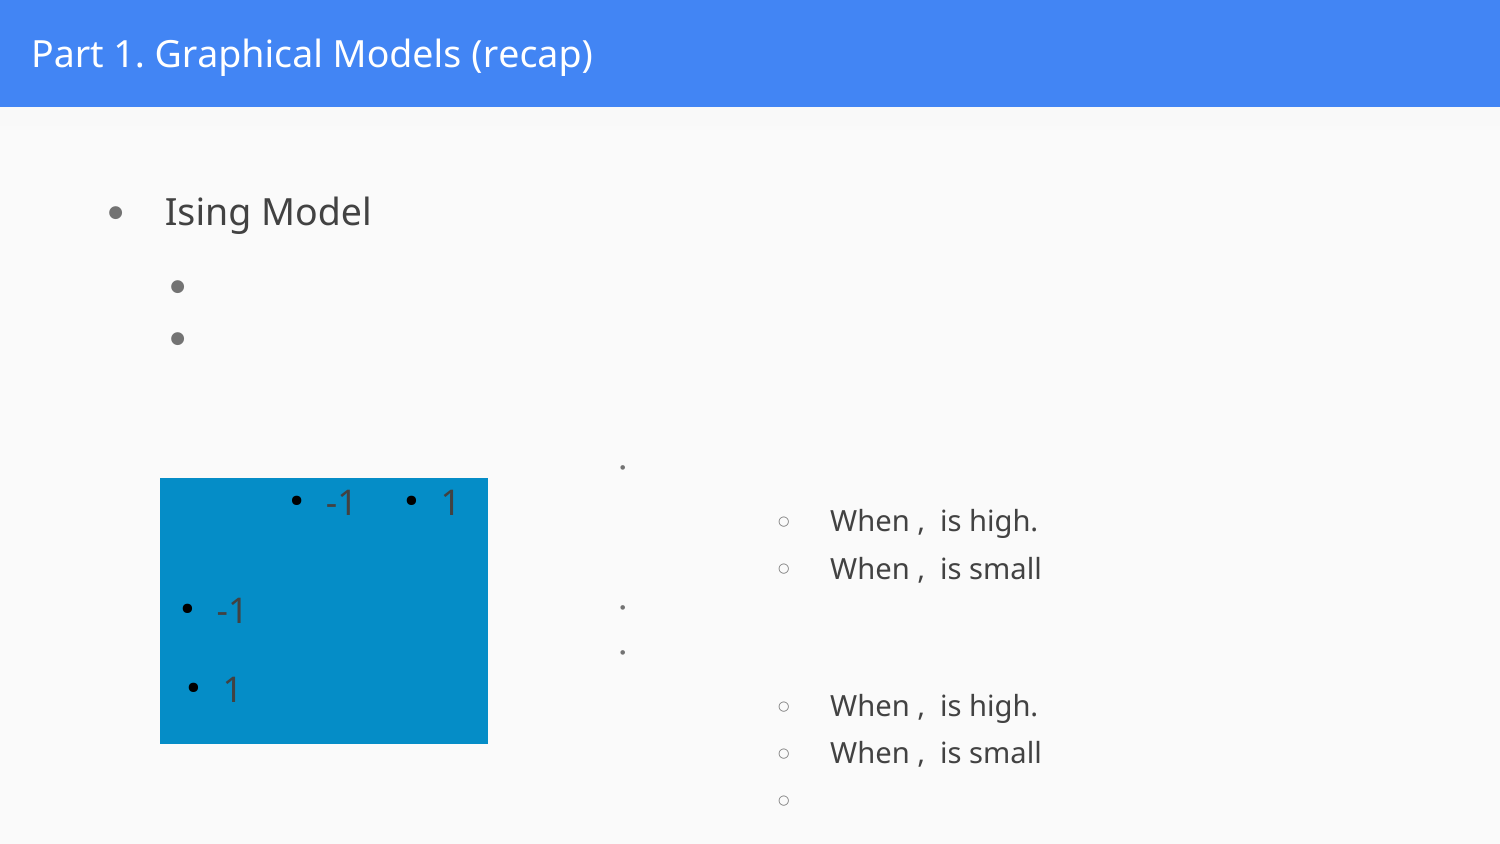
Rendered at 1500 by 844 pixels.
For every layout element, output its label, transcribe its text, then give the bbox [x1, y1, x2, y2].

text_box Ising Model [55, 166, 1448, 612]
table_header -1 [269, 478, 379, 586]
table_cell [269, 586, 379, 665]
title Part 1. Graphical Models (recap) [16, 2, 1465, 102]
table_header 1 [379, 478, 488, 586]
table_cell 1 [160, 665, 269, 744]
table_cell -1 [160, 586, 269, 665]
table_cell [379, 586, 488, 665]
text_box When , is high. When , is small When , is high. When , is small [567, 384, 1448, 799]
text_box [117, 240, 1304, 813]
table_header [160, 478, 269, 586]
table_cell [269, 665, 379, 741]
table_cell [379, 665, 488, 744]
